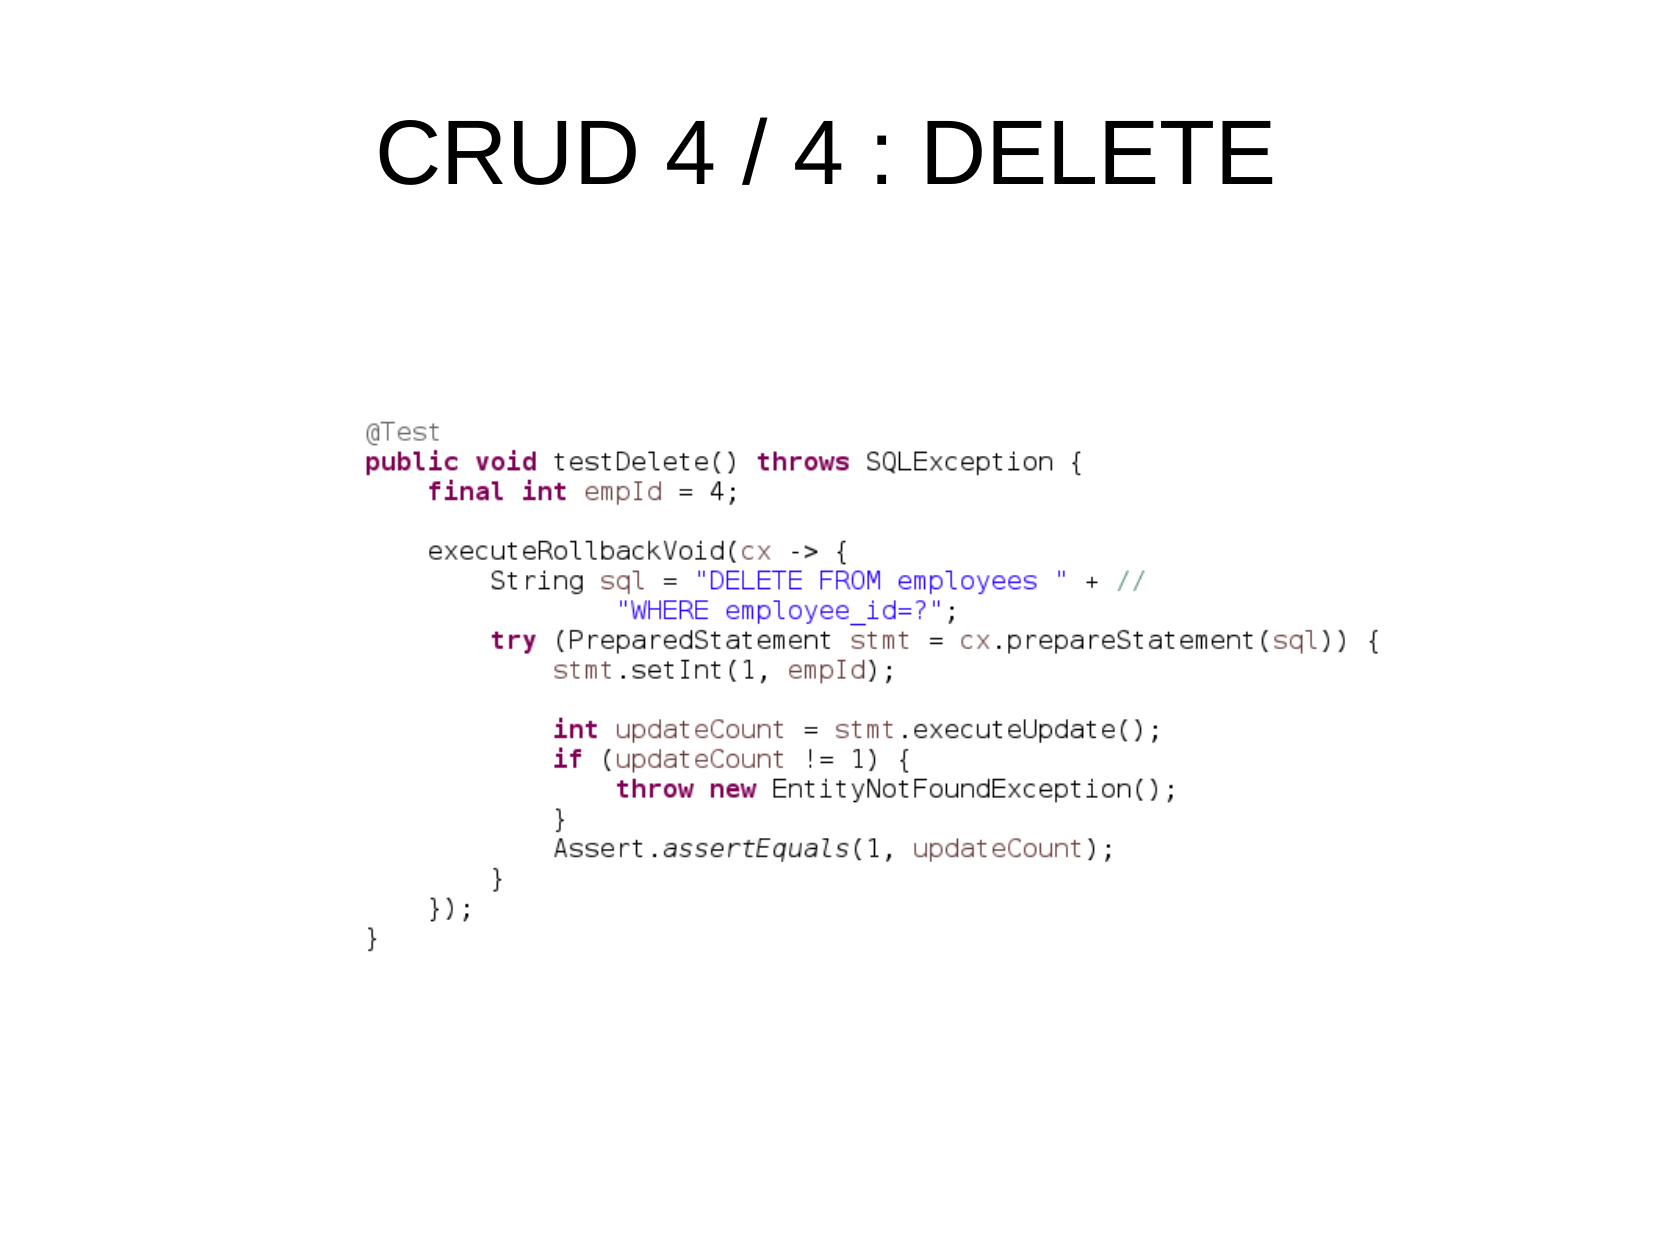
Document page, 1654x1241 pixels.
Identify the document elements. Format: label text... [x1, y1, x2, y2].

title CRUD 4 / 4 : DELETE [82, 49, 1571, 257]
picture [356, 419, 1381, 956]
